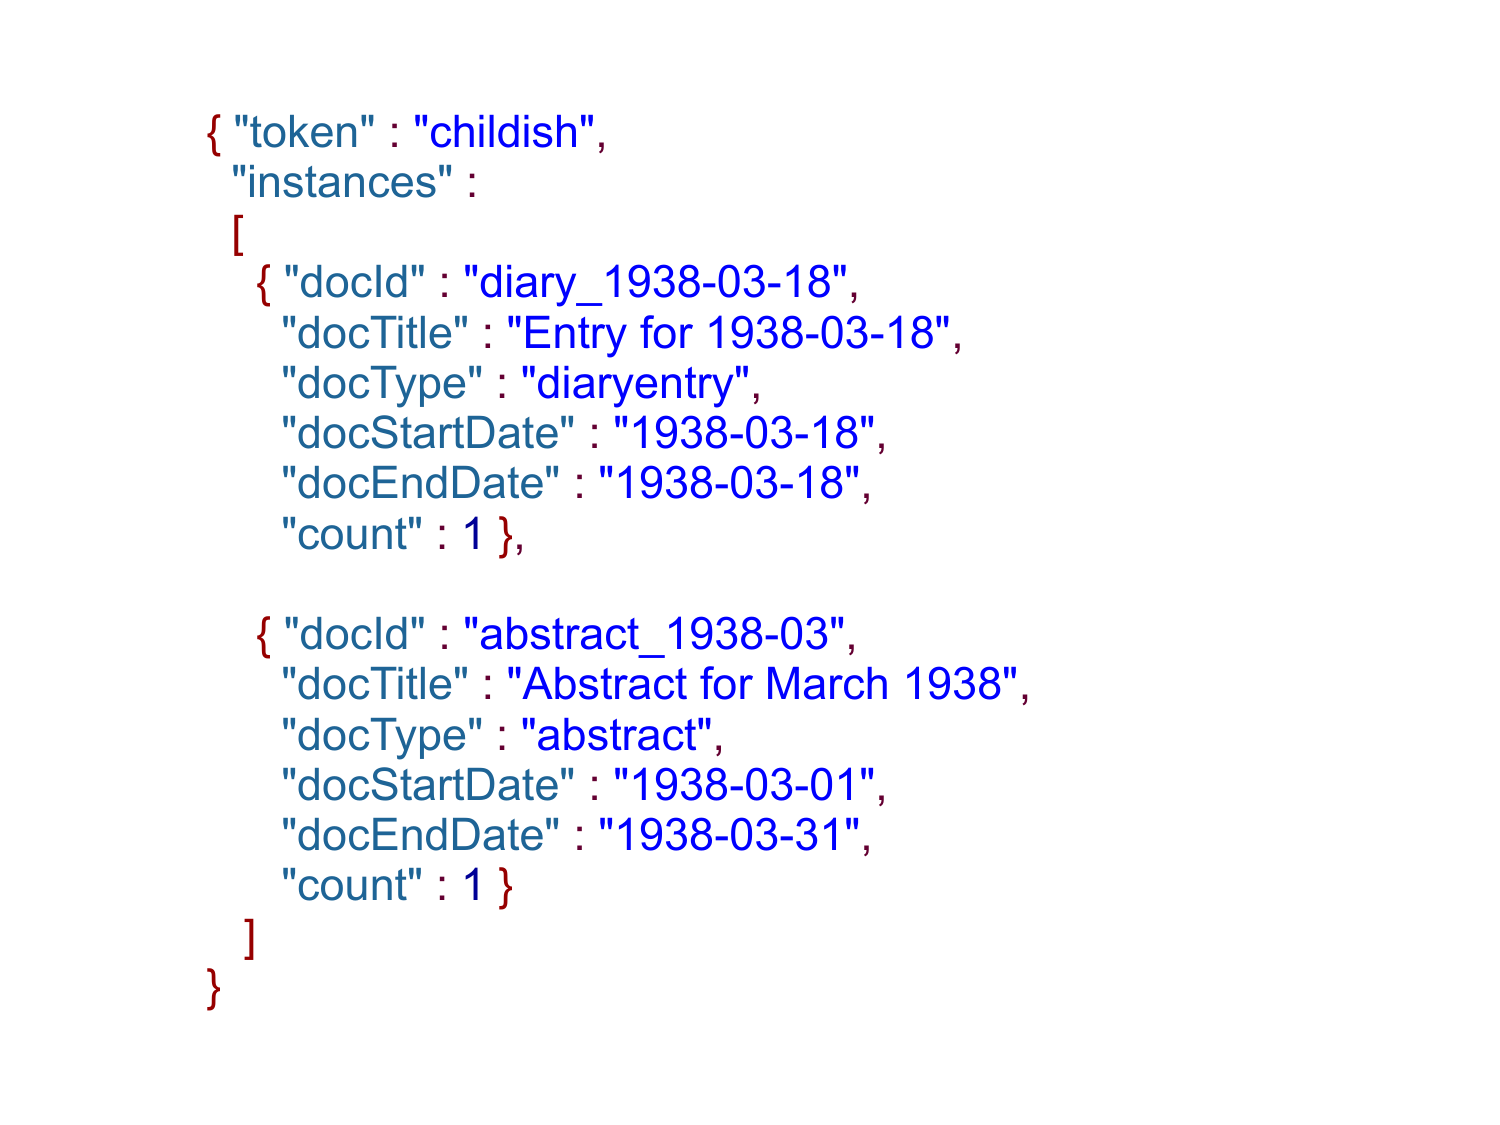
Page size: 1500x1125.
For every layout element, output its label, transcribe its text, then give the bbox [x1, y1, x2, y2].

list { "token" : "childish", "instances" : [ { "docId" : "diary_1938-03-18", "docTitle" : "Entry for 1938-03-18", "docType" : "diaryentry", "docStartDate" : "1938-03-18", "docEndDate" : "1938-03-18", "count" : 1 }, { "docId" : "abstract_1938-03", "docTitle" : "Abstract for March 1938", "docType" : "abstract", "docStartDate" : "1938-03-01", "docEndDate" : "1938-03-31", "count" : 1 } ] } [181, 106, 1209, 1015]
